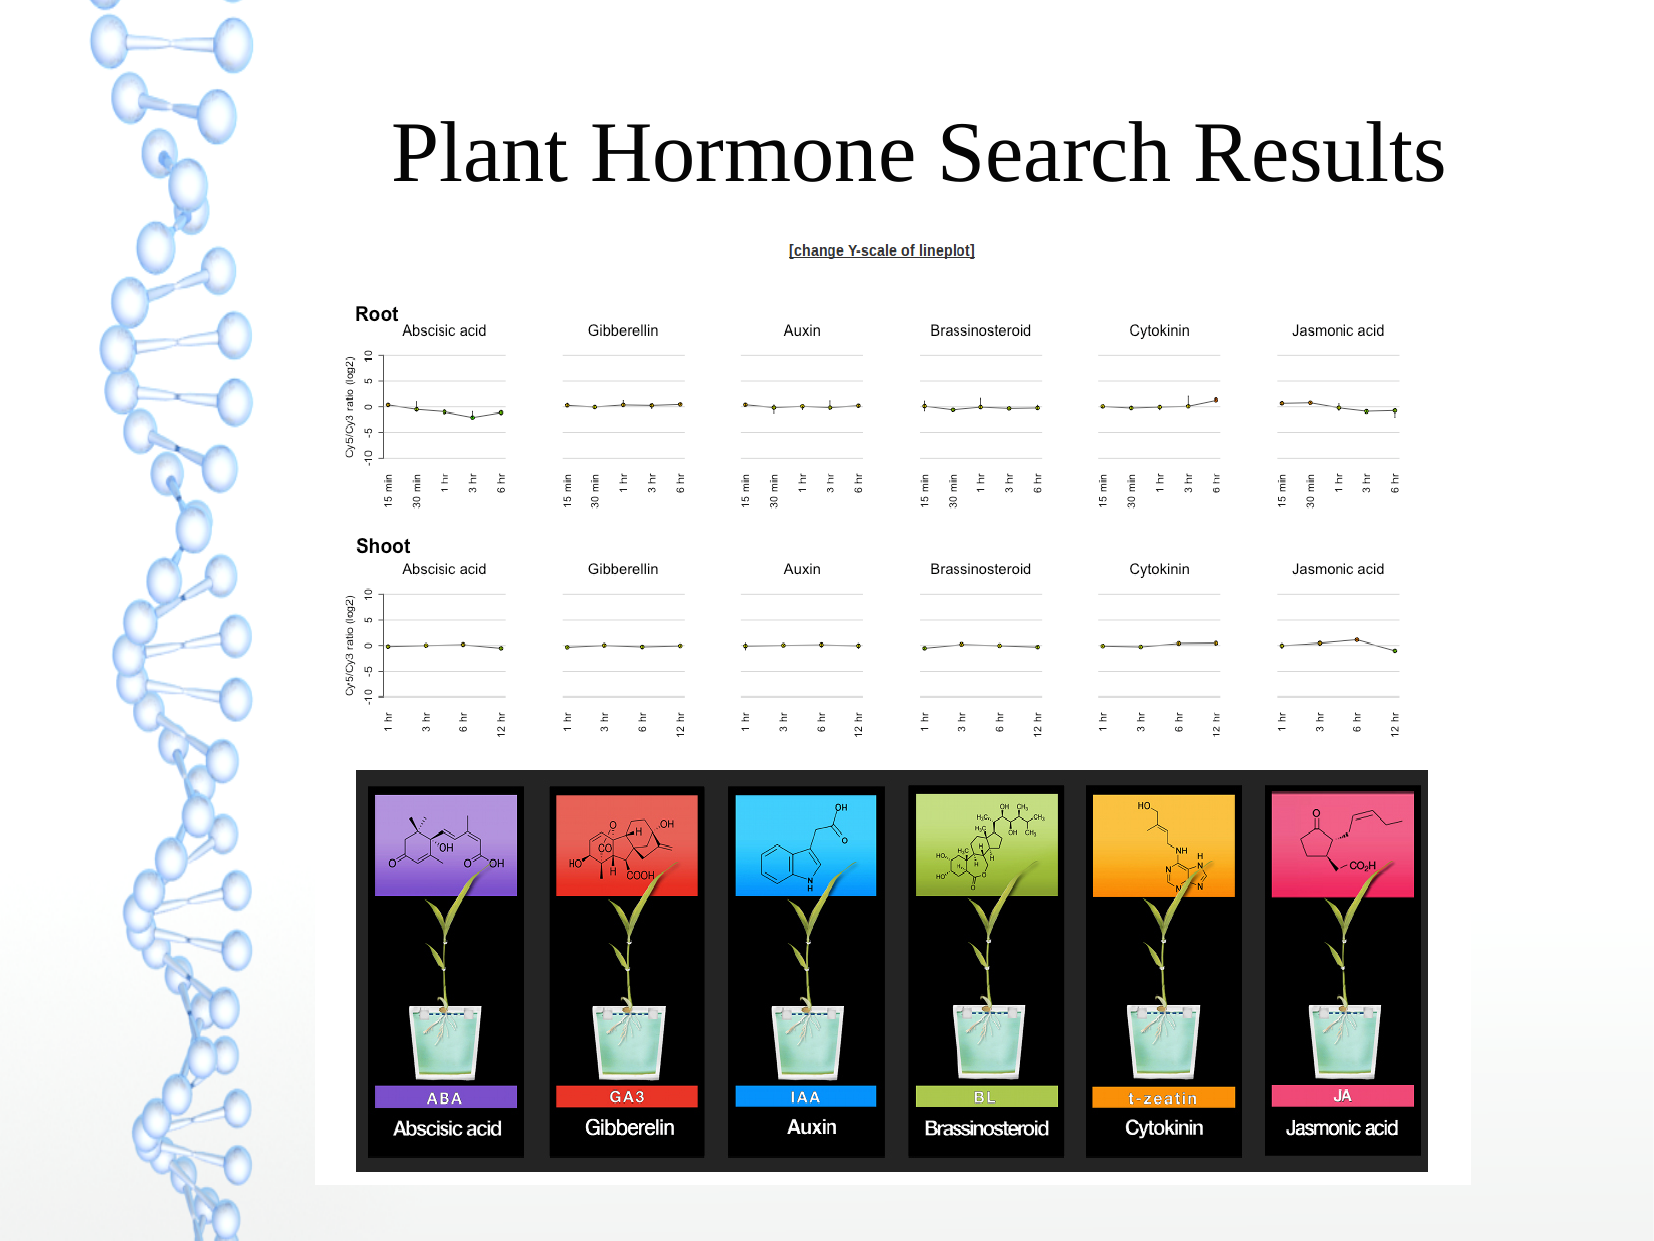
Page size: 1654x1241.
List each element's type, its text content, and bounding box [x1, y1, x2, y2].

picture [0, 0, 1654, 1241]
title Plant Hormone Search Results [269, 49, 1571, 257]
